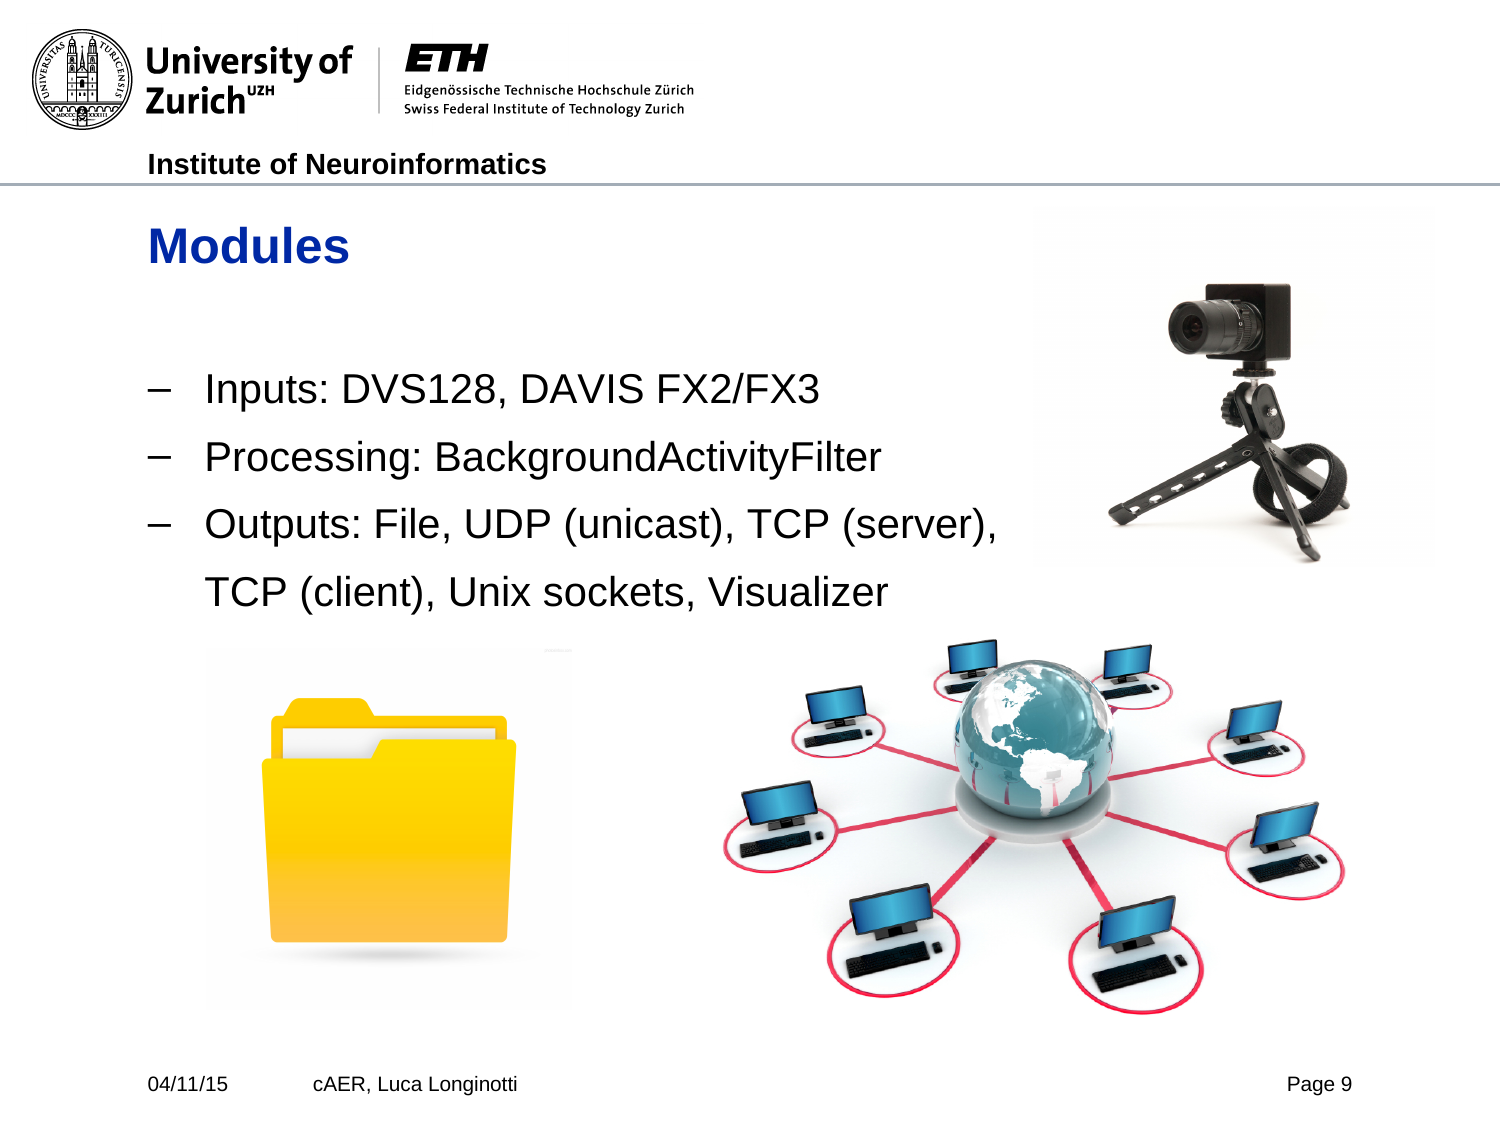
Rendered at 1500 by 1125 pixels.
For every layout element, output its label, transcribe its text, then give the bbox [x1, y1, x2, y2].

list Inputs: DVS128, DAVIS FX2/FX3 Processing: BackgroundActivityFilter Outputs: File, UDP (unicast), TCP (server), TCP (client), Unix sockets, Visualizer [147, 361, 1353, 1015]
title Modules [147, 208, 1033, 335]
picture [26, 23, 704, 136]
picture [206, 648, 572, 1010]
picture [714, 620, 1359, 1039]
picture [1033, 206, 1435, 567]
